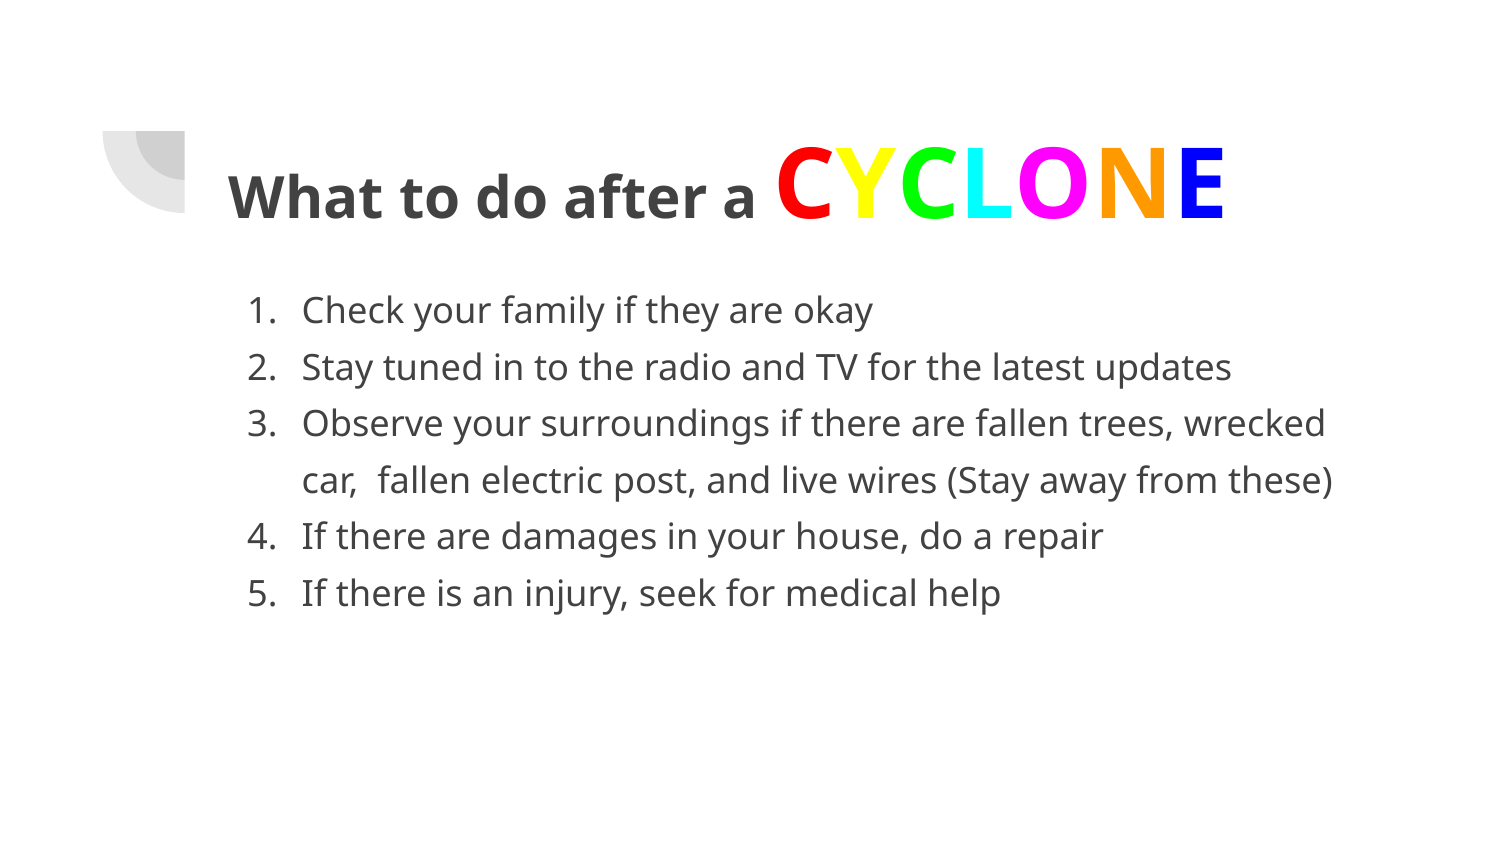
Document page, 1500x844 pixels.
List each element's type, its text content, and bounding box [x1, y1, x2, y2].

title What to do after a CYCLONE [213, 98, 1368, 262]
list Check your family if they are okay Stay tuned in to the radio and TV for the latest updates Observe your surroundings if there are fallen trees, wrecked car, fallen electric post, and live wires (Stay away from these) If there are damages in your house, do a repair If there is an injury, seek for medical help [213, 262, 1368, 680]
